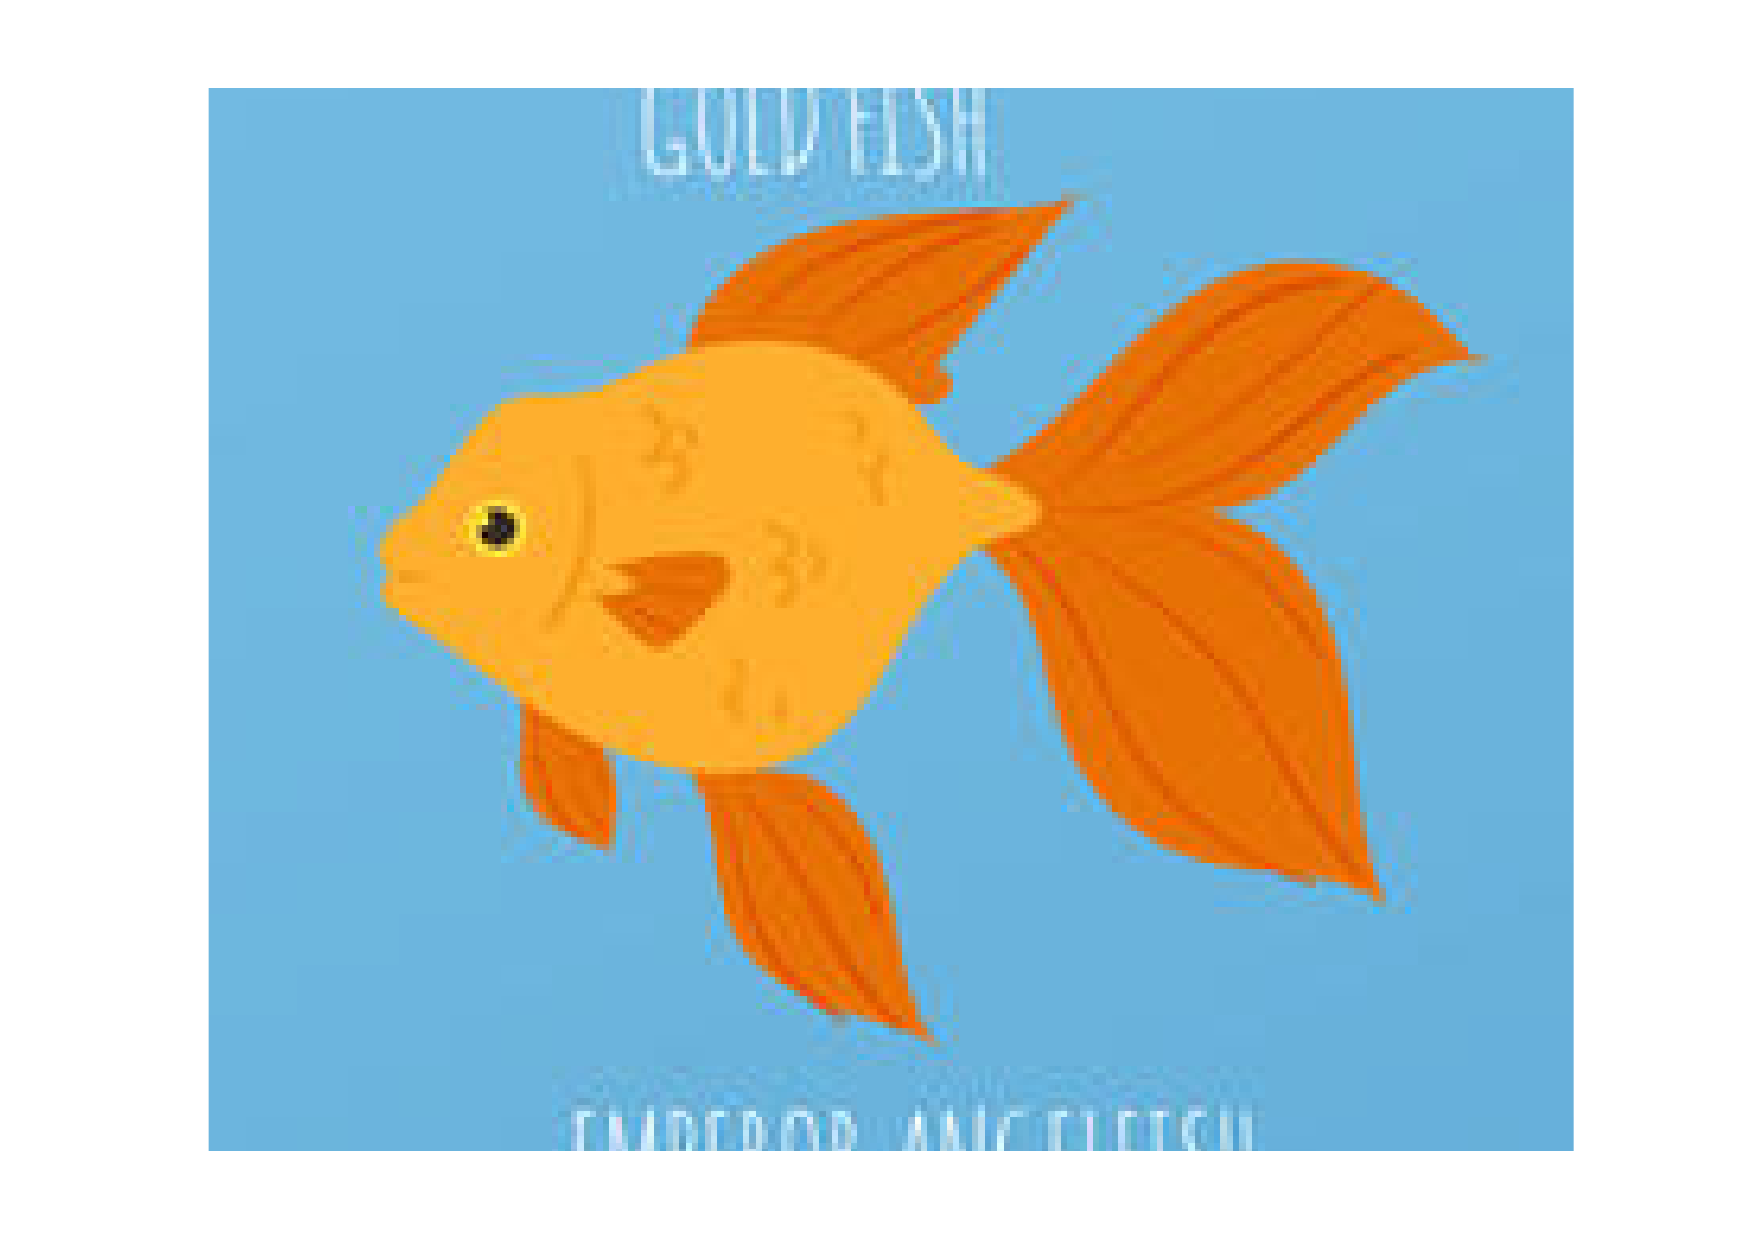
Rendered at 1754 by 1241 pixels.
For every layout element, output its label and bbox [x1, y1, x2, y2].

picture [208, 88, 1574, 1151]
